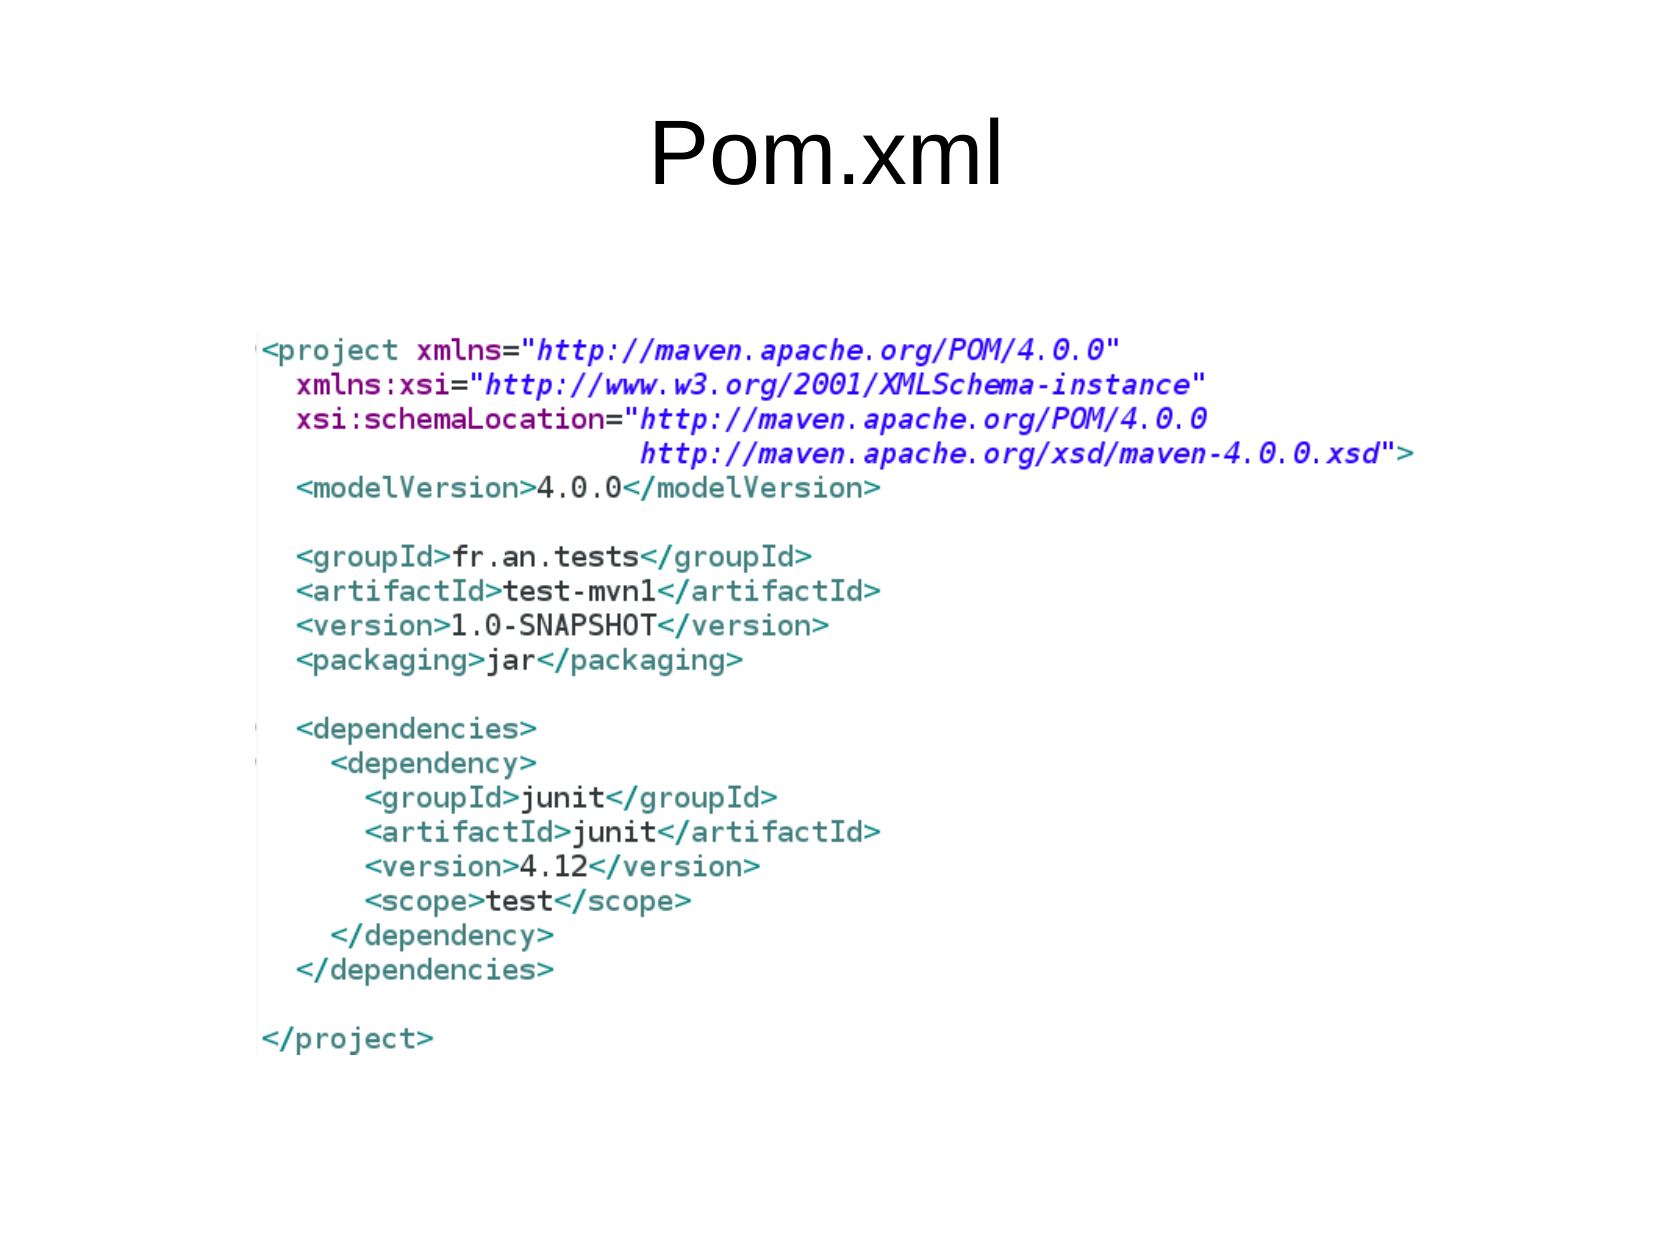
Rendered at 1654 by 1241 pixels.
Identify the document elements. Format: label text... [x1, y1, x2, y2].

picture [255, 329, 1415, 1055]
title Pom.xml [82, 49, 1571, 257]
